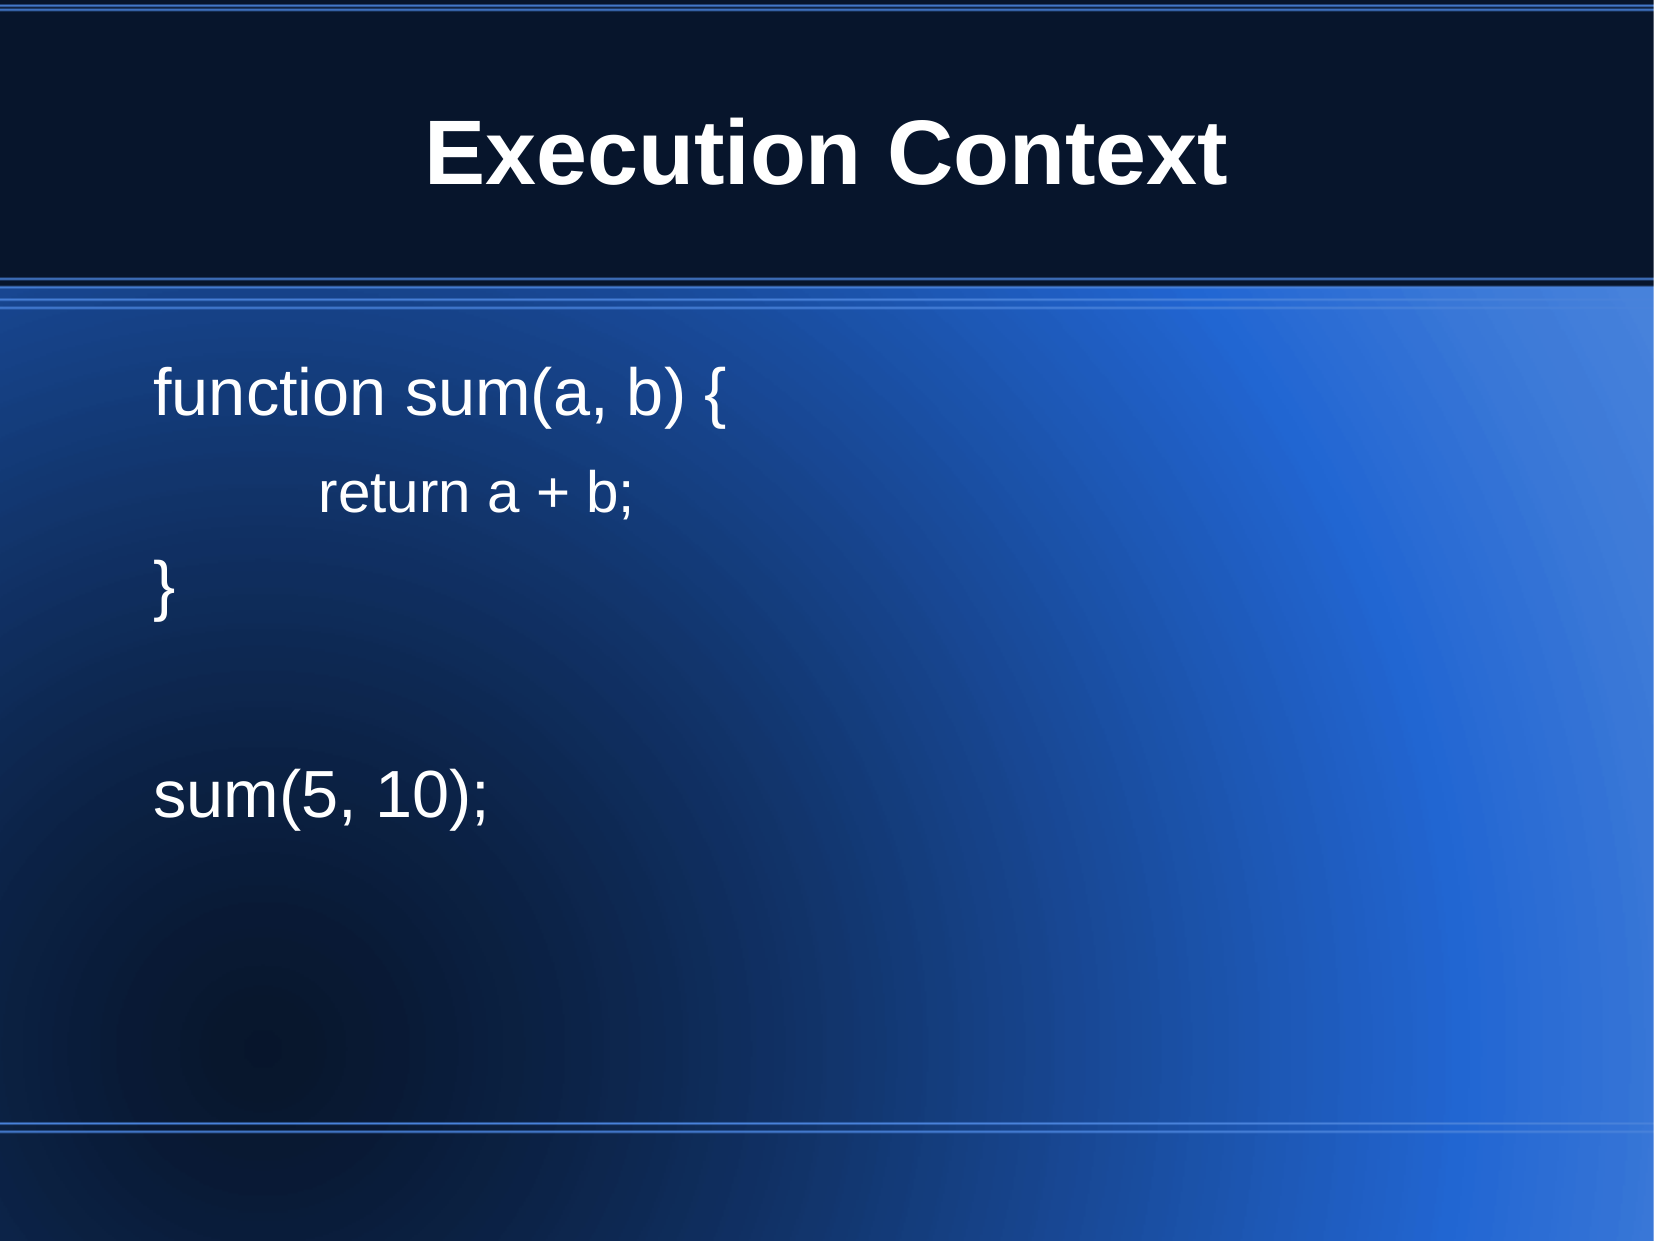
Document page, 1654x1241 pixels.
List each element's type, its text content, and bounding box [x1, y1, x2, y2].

picture [0, 0, 1654, 1241]
list function sum(a, b) { return a + b; } sum(5, 10); [82, 355, 1571, 1058]
title Execution Context [82, 49, 1571, 257]
